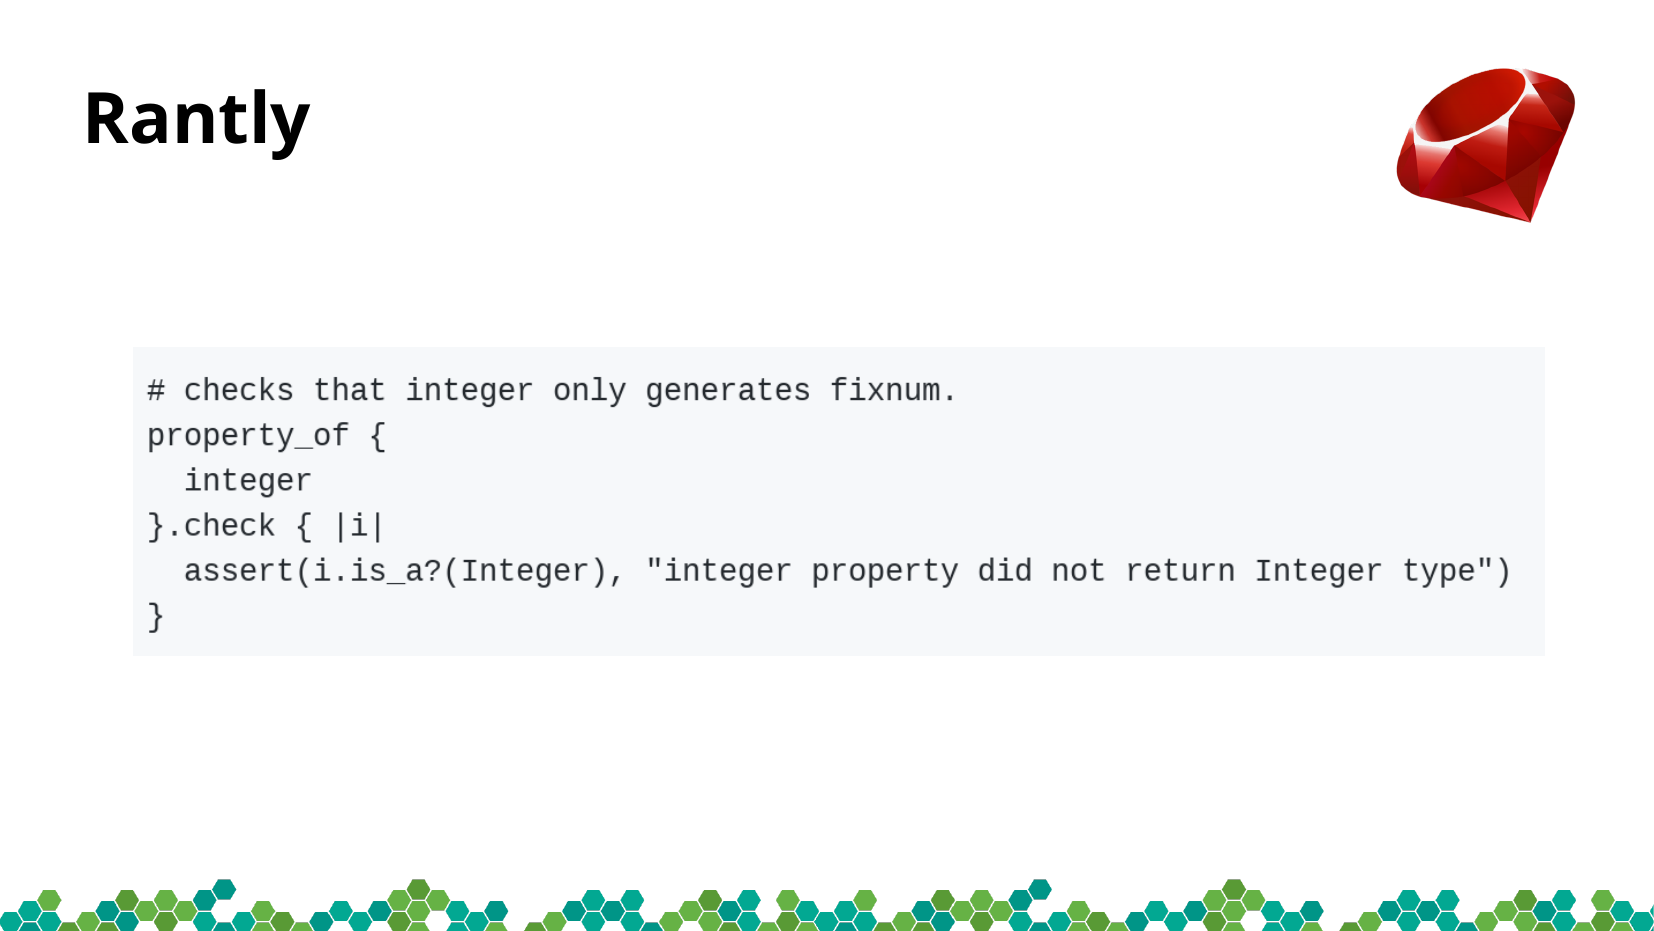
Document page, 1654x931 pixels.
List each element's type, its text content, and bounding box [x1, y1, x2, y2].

picture [1391, 63, 1578, 228]
picture [133, 347, 1545, 656]
picture [0, 871, 1654, 931]
text_box Rantly [82, 37, 1571, 193]
